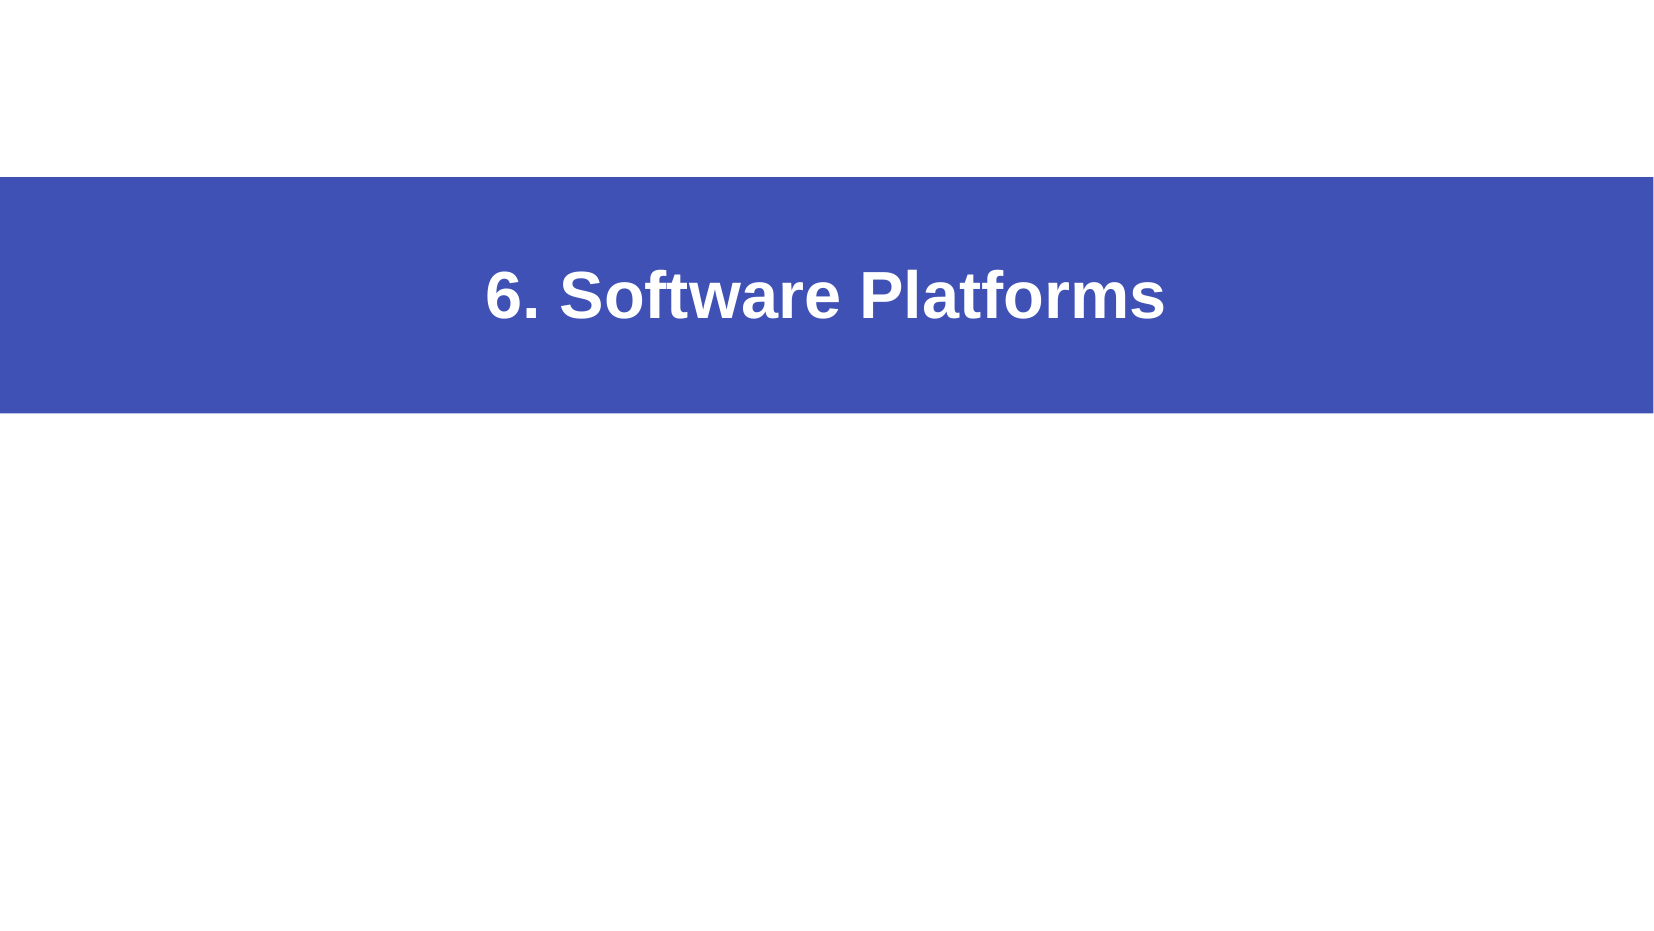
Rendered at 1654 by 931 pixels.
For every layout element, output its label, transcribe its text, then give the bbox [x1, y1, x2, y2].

title 6. Software Platforms [0, 177, 1654, 414]
